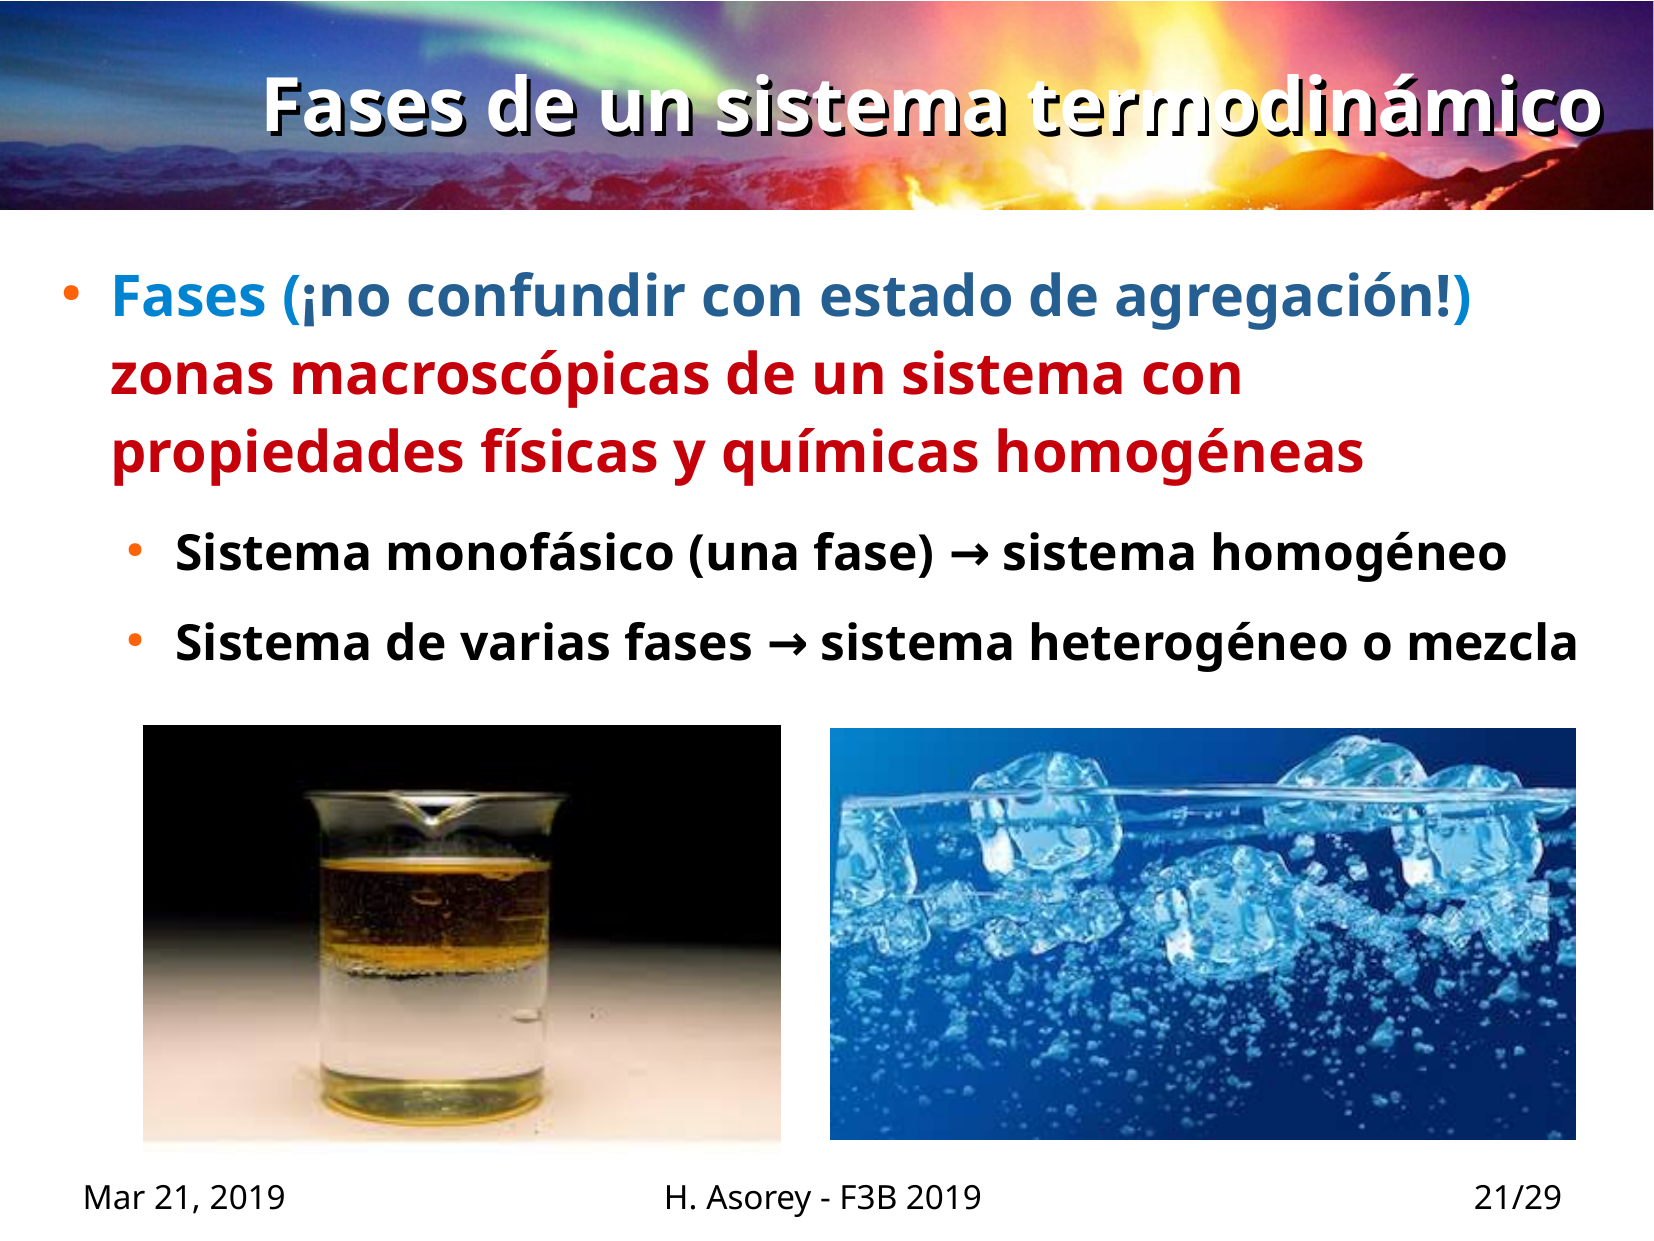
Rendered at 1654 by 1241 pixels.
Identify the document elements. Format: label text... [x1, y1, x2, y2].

title Fases de un sistema termodinámico [45, 15, 1606, 191]
picture [143, 725, 781, 1155]
picture [0, 1, 1654, 210]
list Fases (¡no confundir con estado de agregación!) zonas macroscópicas de un sistema con propiedades físicas y químicas homogéneas Sistema monofásico (una fase) → sistema homogéneo Sistema de varias fases → sistema heterogéneo o mezcla [45, 255, 1606, 685]
picture [830, 728, 1576, 1141]
